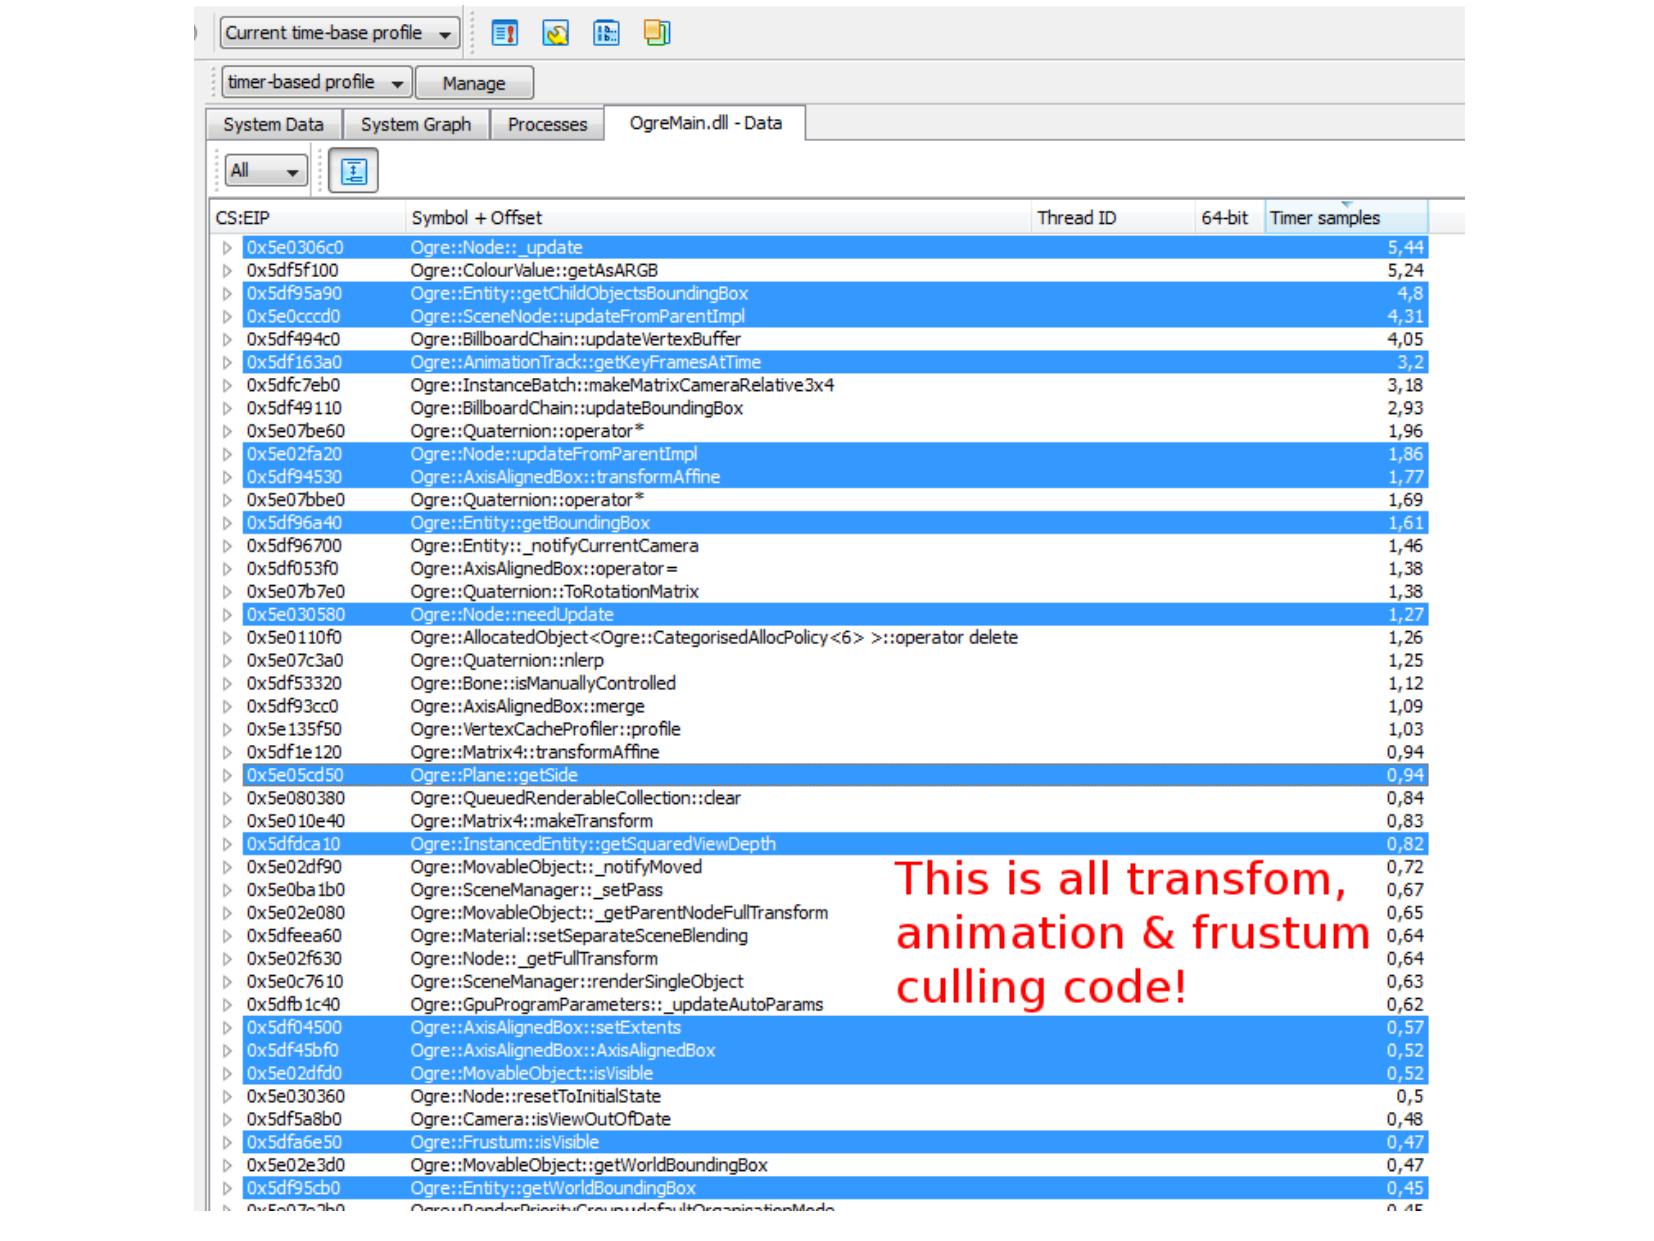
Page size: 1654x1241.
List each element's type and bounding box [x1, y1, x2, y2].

picture [194, 5, 1465, 1211]
